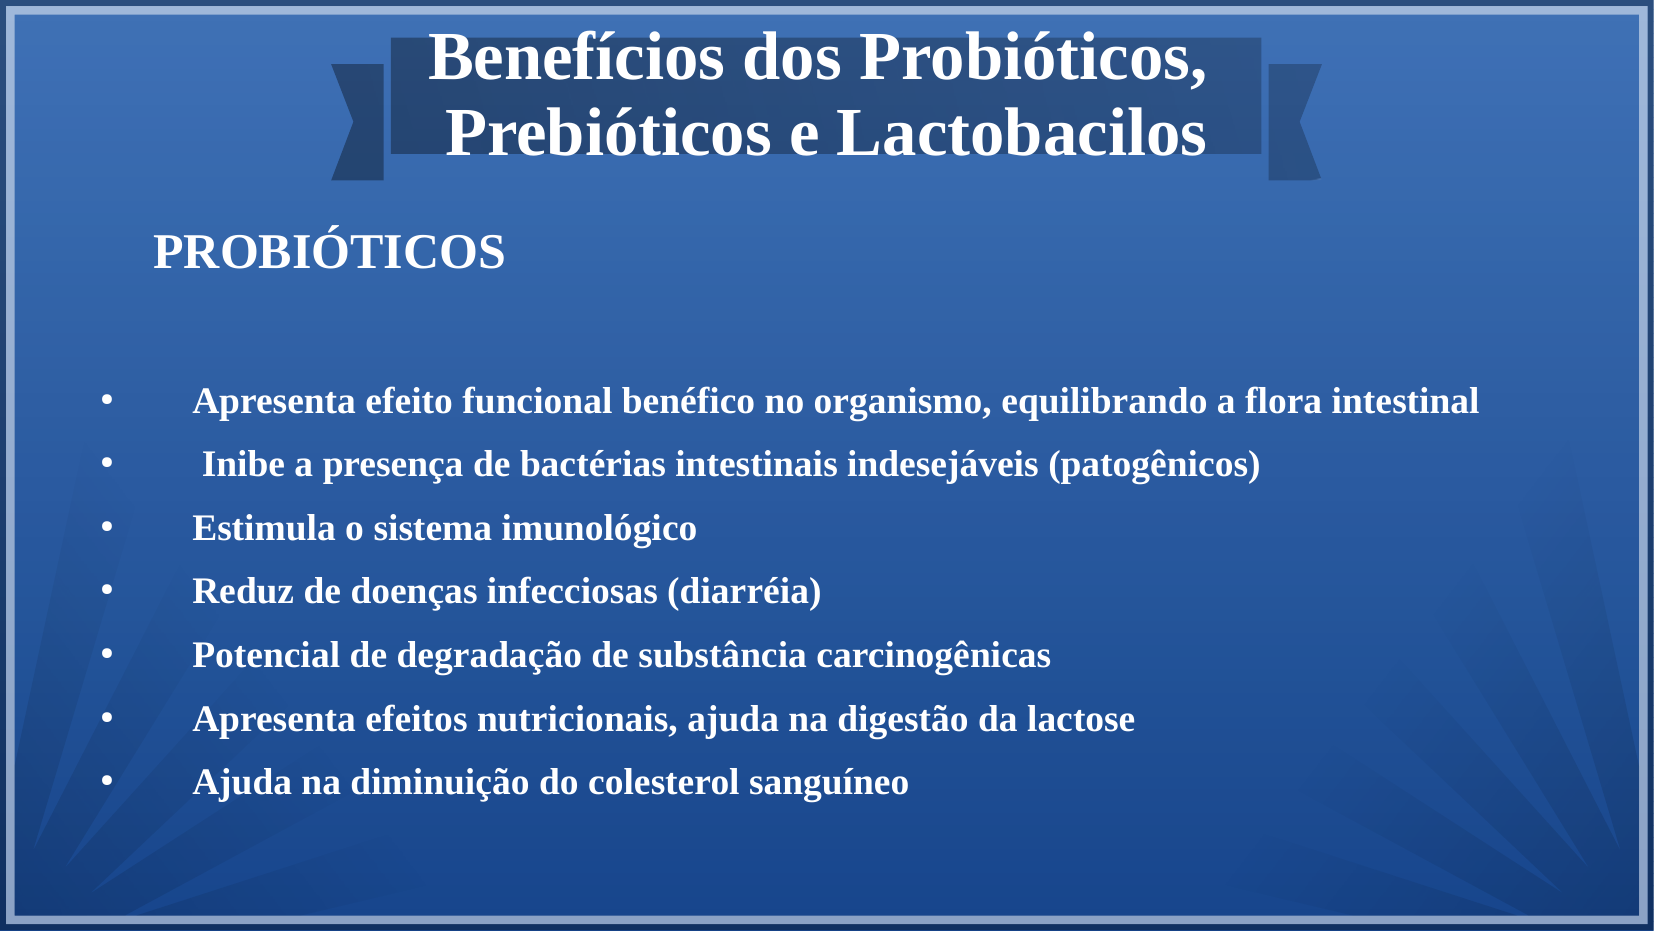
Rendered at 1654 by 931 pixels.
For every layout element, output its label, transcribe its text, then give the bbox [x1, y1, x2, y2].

title Benefícios dos Probióticos, Prebióticos e Lactobacilos [389, 17, 1264, 172]
list PROBIÓTICOS  Apresenta efeito funcional benéfico no organismo, equilibrando a flora intestinal  Inibe a presença de bactérias intestinais indesejáveis (patogênicos)  Estimula o sistema imunológico  Reduz de doenças infecciosas (diarréia)  Potencial de degradação de substância carcinogênicas  Apresenta efeitos nutricionais, ajuda na digestão da lactose  Ajuda na diminuição do colesterol sanguíneo [82, 224, 1571, 848]
